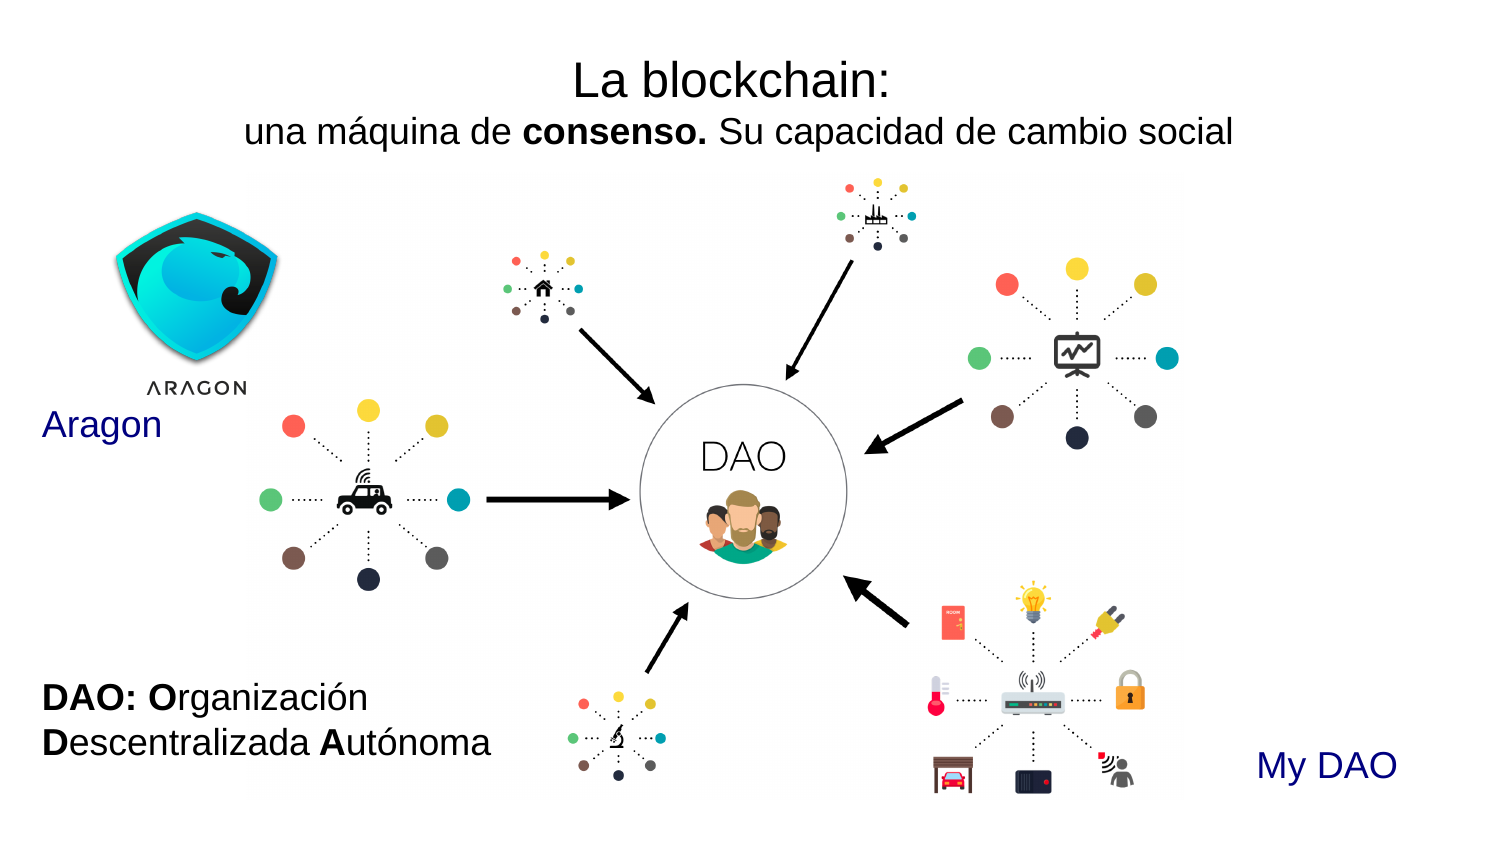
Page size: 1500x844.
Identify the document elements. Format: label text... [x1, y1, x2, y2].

text_box La blockchain: una máquina de consenso. Su capacidad de cambio social [137, 32, 1341, 173]
text_box My DAO [1241, 725, 1454, 793]
text_box DAO: Organización Descentralizada Autónoma [26, 658, 557, 844]
picture [72, 172, 1184, 800]
text_box Aragon [26, 385, 192, 485]
